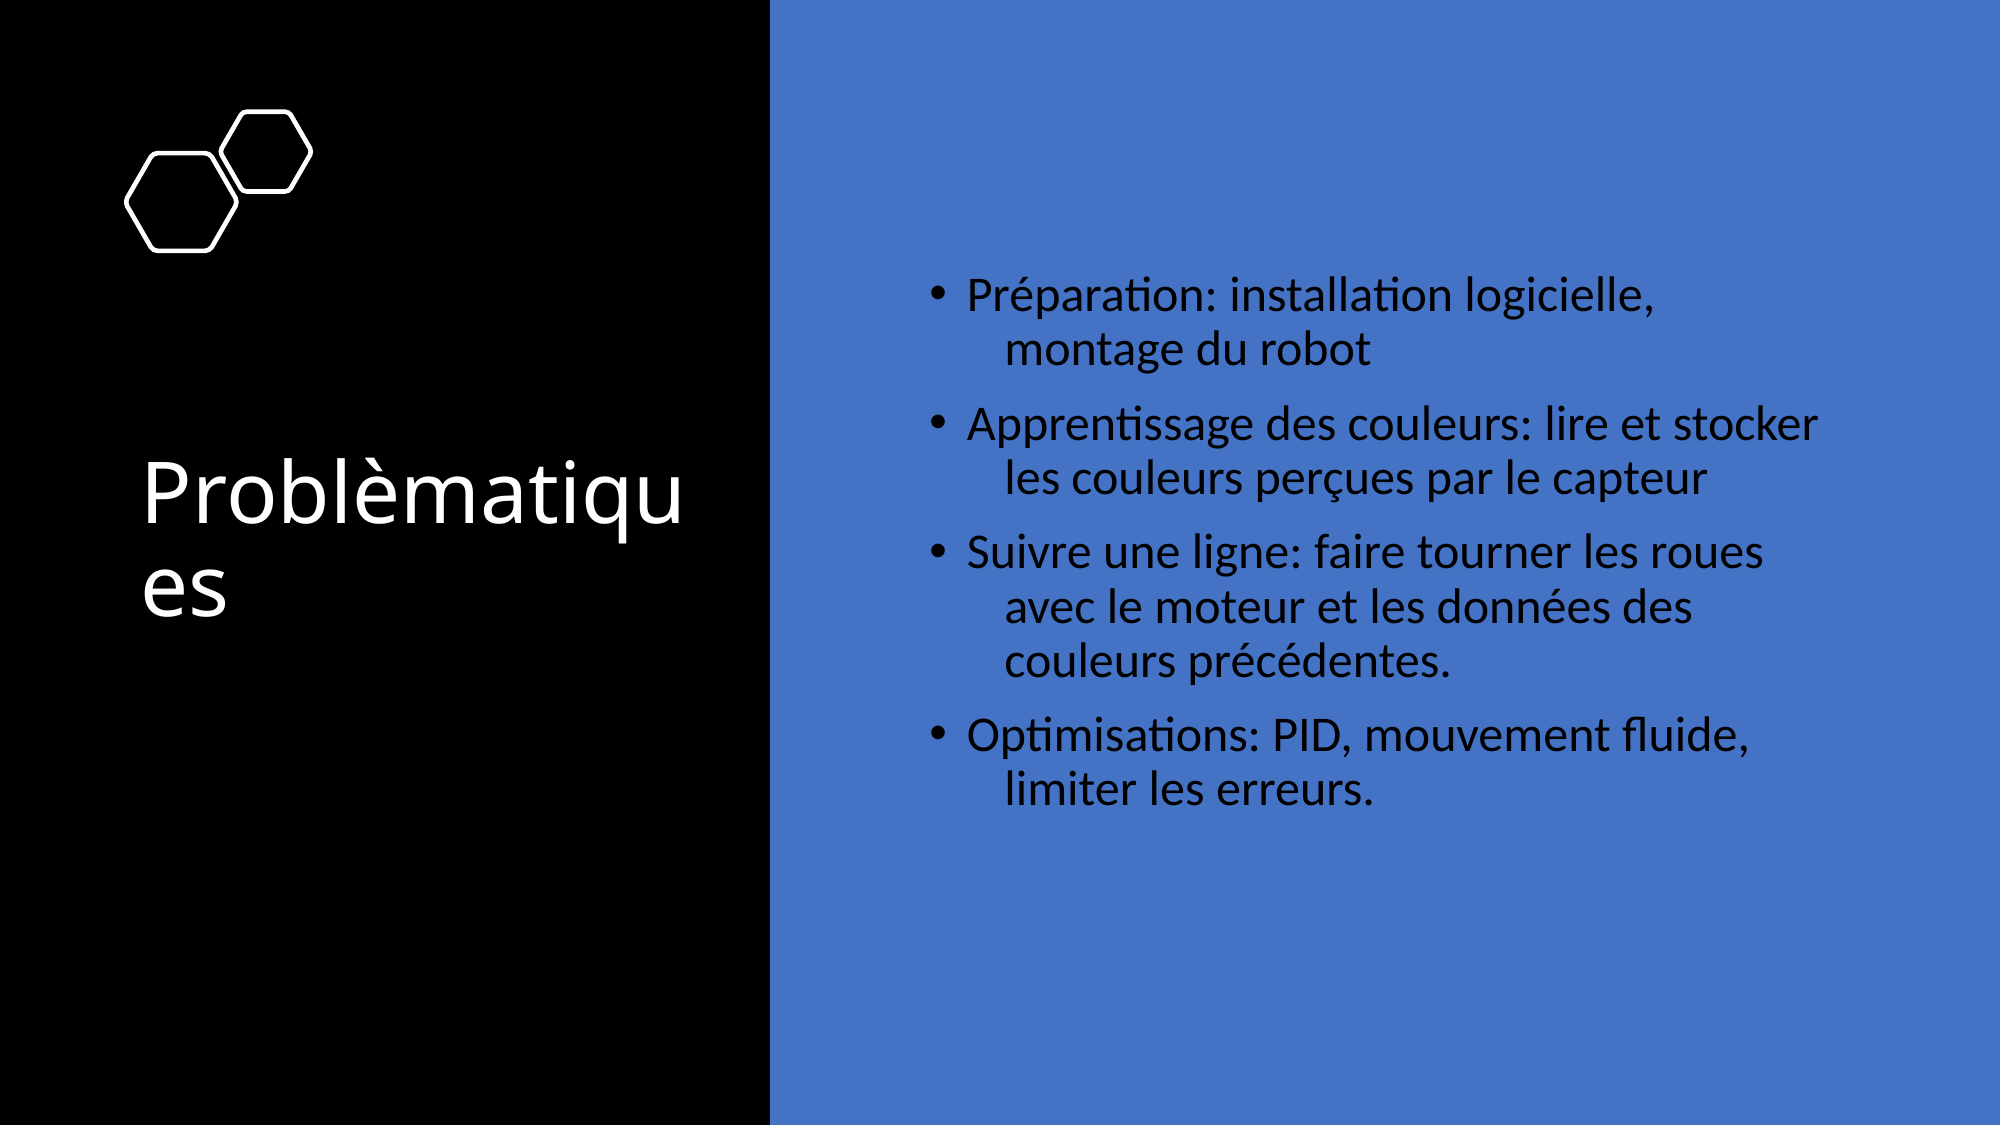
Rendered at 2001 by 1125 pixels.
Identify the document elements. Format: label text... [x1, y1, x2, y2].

text_box [0, 0, 2000, 1125]
title Problèmatiques [125, 191, 714, 894]
list Préparation: installation logicielle, montage du robot Apprentissage des couleurs: lire et stocker les couleurs perçues par le capteur Suivre une ligne: faire tourner les roues avec le moteur et les données des couleurs précédentes. Optimisations: PID, mouvement fluide, limiter les erreurs. [914, 191, 1853, 894]
